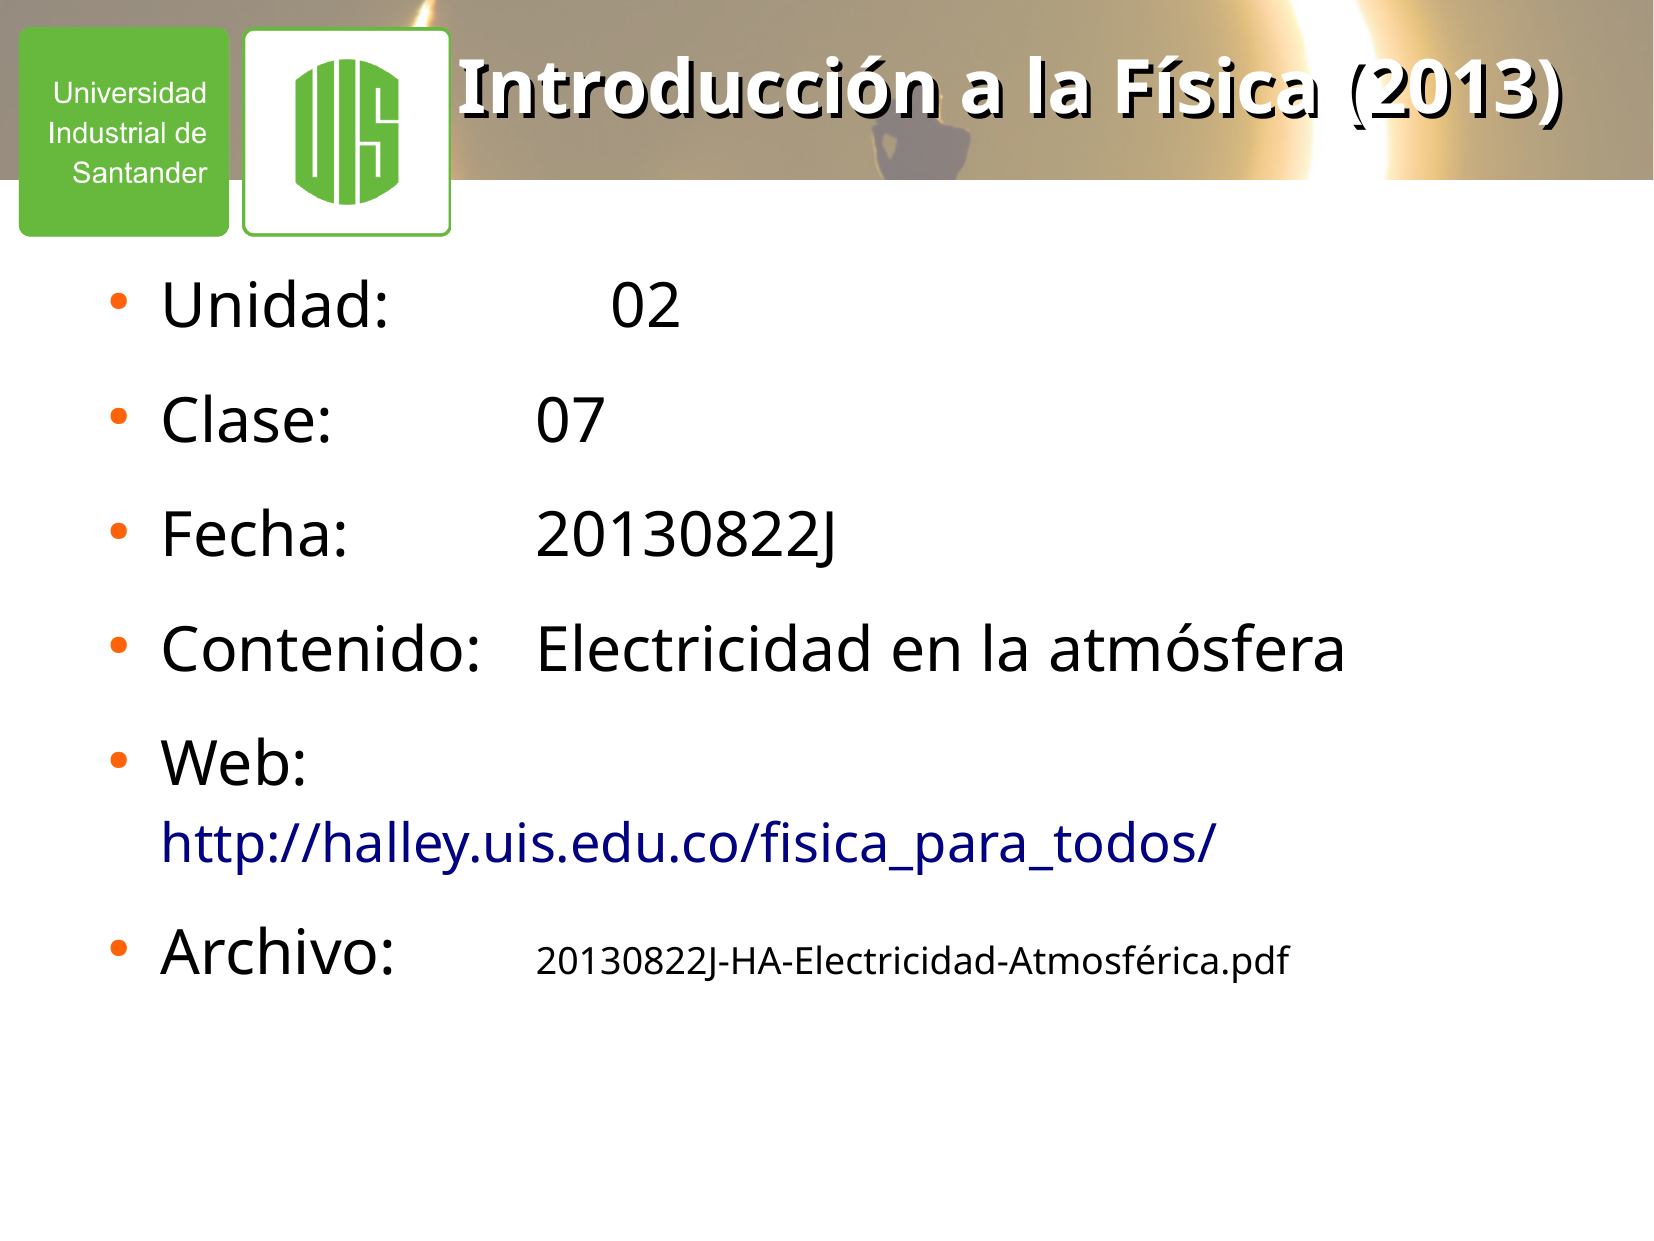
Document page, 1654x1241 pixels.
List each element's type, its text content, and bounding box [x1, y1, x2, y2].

list Unidad: 02 Clase: 07 Fecha: 20130822J Contenido: Electricidad en la atmósfera Web: http://halley.uis.edu.co/fisica_para_todos/ Archivo: 20130822J-HA-Electricidad-Atmosférica.pdf [90, 261, 1576, 1141]
picture [0, 0, 1654, 237]
title Introducción a la Física (2013) [75, 19, 1564, 151]
